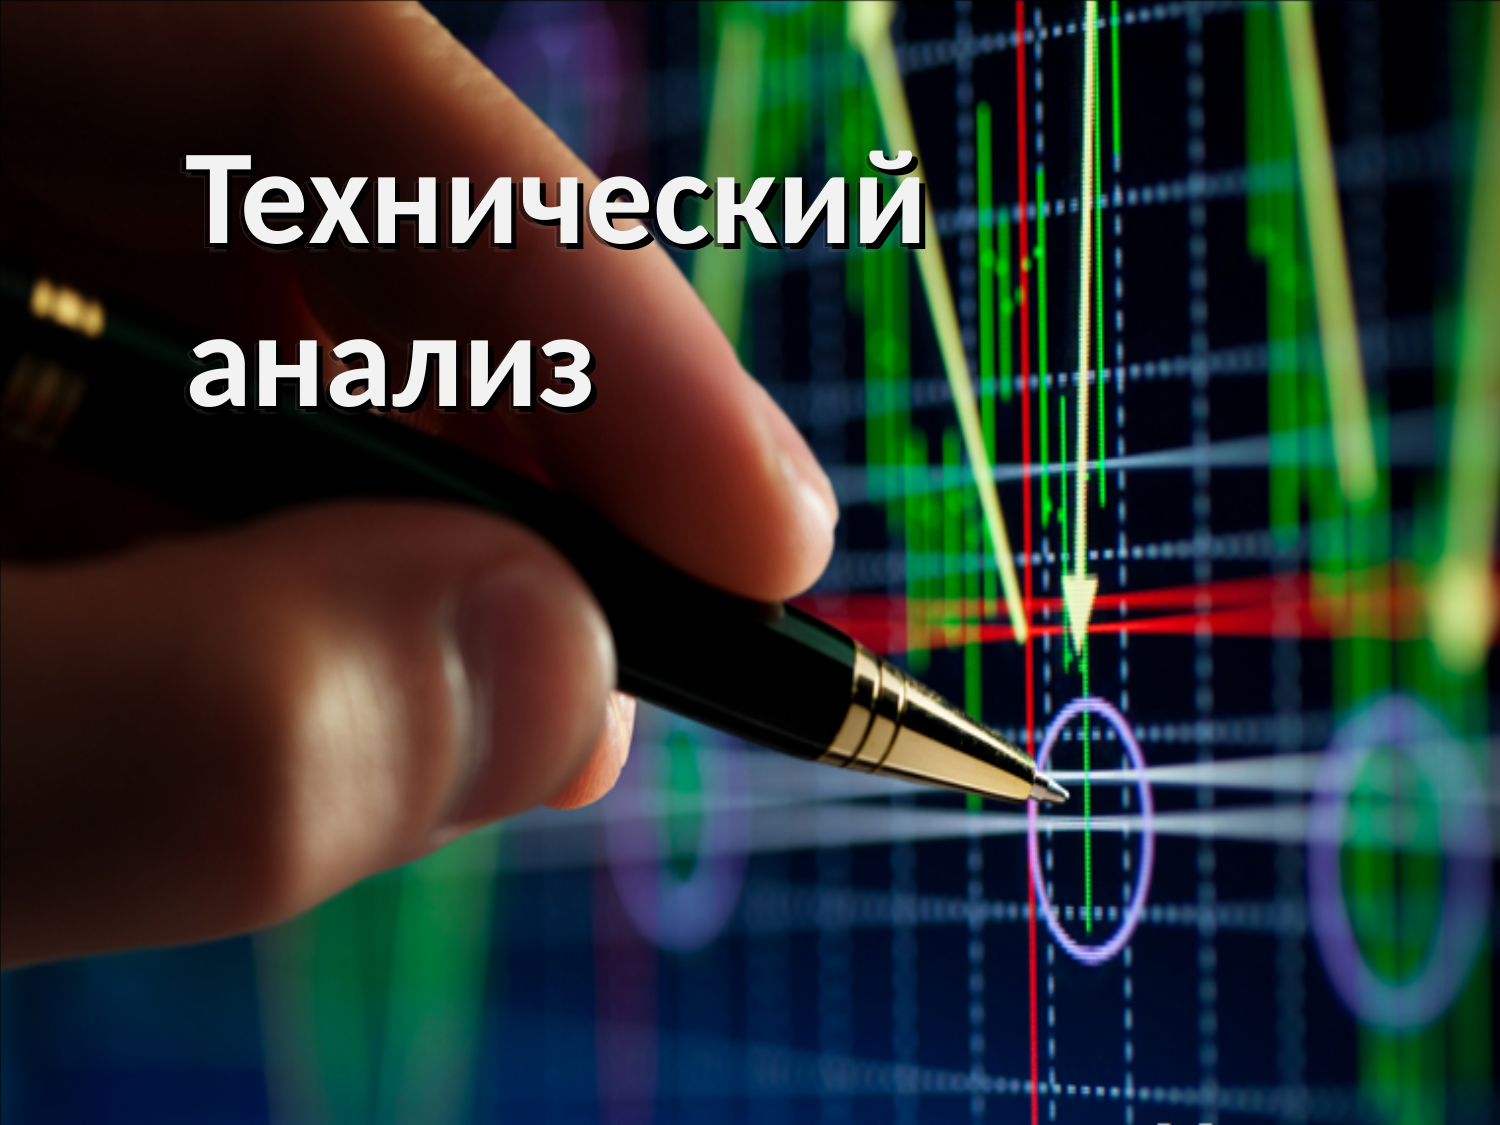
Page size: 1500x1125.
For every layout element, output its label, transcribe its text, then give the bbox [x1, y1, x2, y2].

picture [0, 0, 1500, 1125]
text_box Технический анализ [171, 101, 1243, 446]
